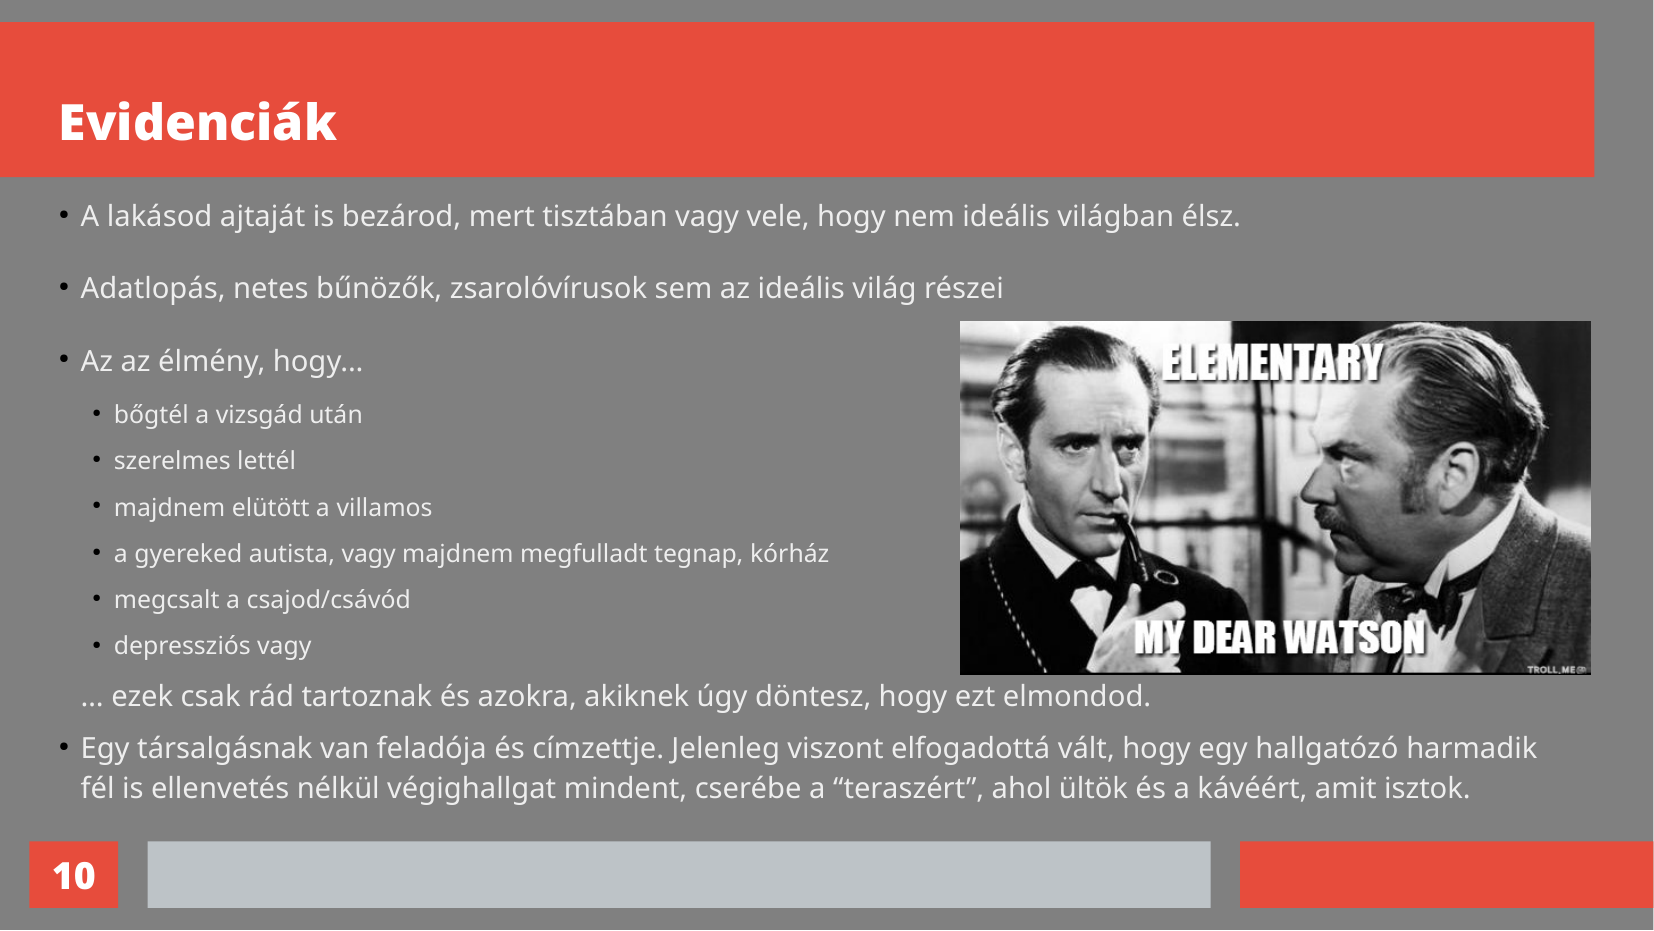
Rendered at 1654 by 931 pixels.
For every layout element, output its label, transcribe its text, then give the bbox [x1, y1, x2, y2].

picture [960, 321, 1591, 676]
title Evidenciák [58, 44, 1595, 155]
list A lakásod ajtaját is bezárod, mert tisztában vagy vele, hogy nem ideális világban élsz. Adatlopás, netes bűnözők, zsarolóvírusok sem az ideális világ részei Az az élmény, hogy... bőgtél a vizsgád után szerelmes lettél majdnem elütött a villamos a gyereked autista, vagy majdnem megfulladt tegnap, kórház megcsalt a csajod/csávód depressziós vagy … ezek csak rád tartoznak és azokra, akiknek úgy döntesz, hogy ezt elmondod. Egy társalgásnak van feladója és címzettje. Jelenleg viszont elfogadottá vált, hogy egy hallgatózó harmadik fél is ellenvetés nélkül végighallgat mindent, cserébe a “teraszért”, ahol ültök és a kávéért, amit isztok. [58, 195, 1565, 849]
